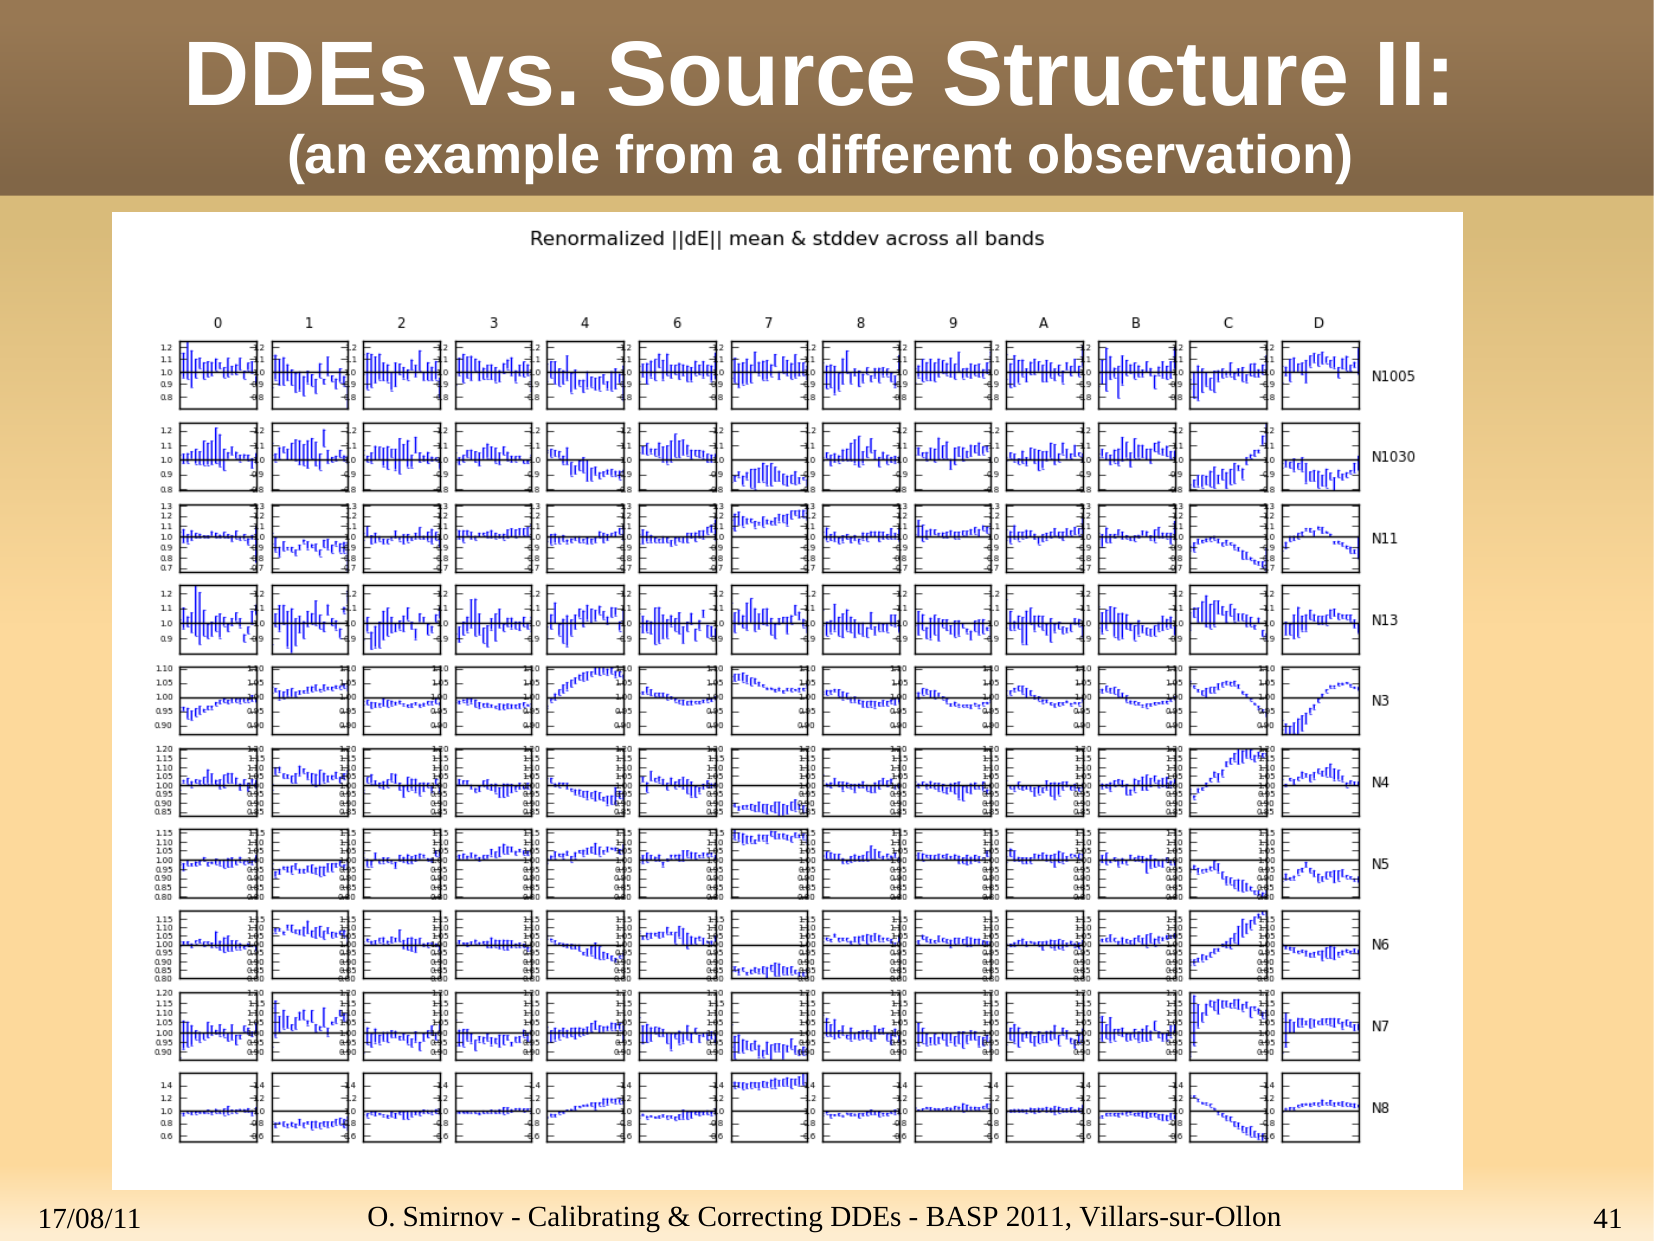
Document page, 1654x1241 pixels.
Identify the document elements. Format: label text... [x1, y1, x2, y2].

picture [0, 0, 1654, 1241]
title DDEs vs. Source Structure II: (an example from a different observation) [76, 7, 1565, 200]
